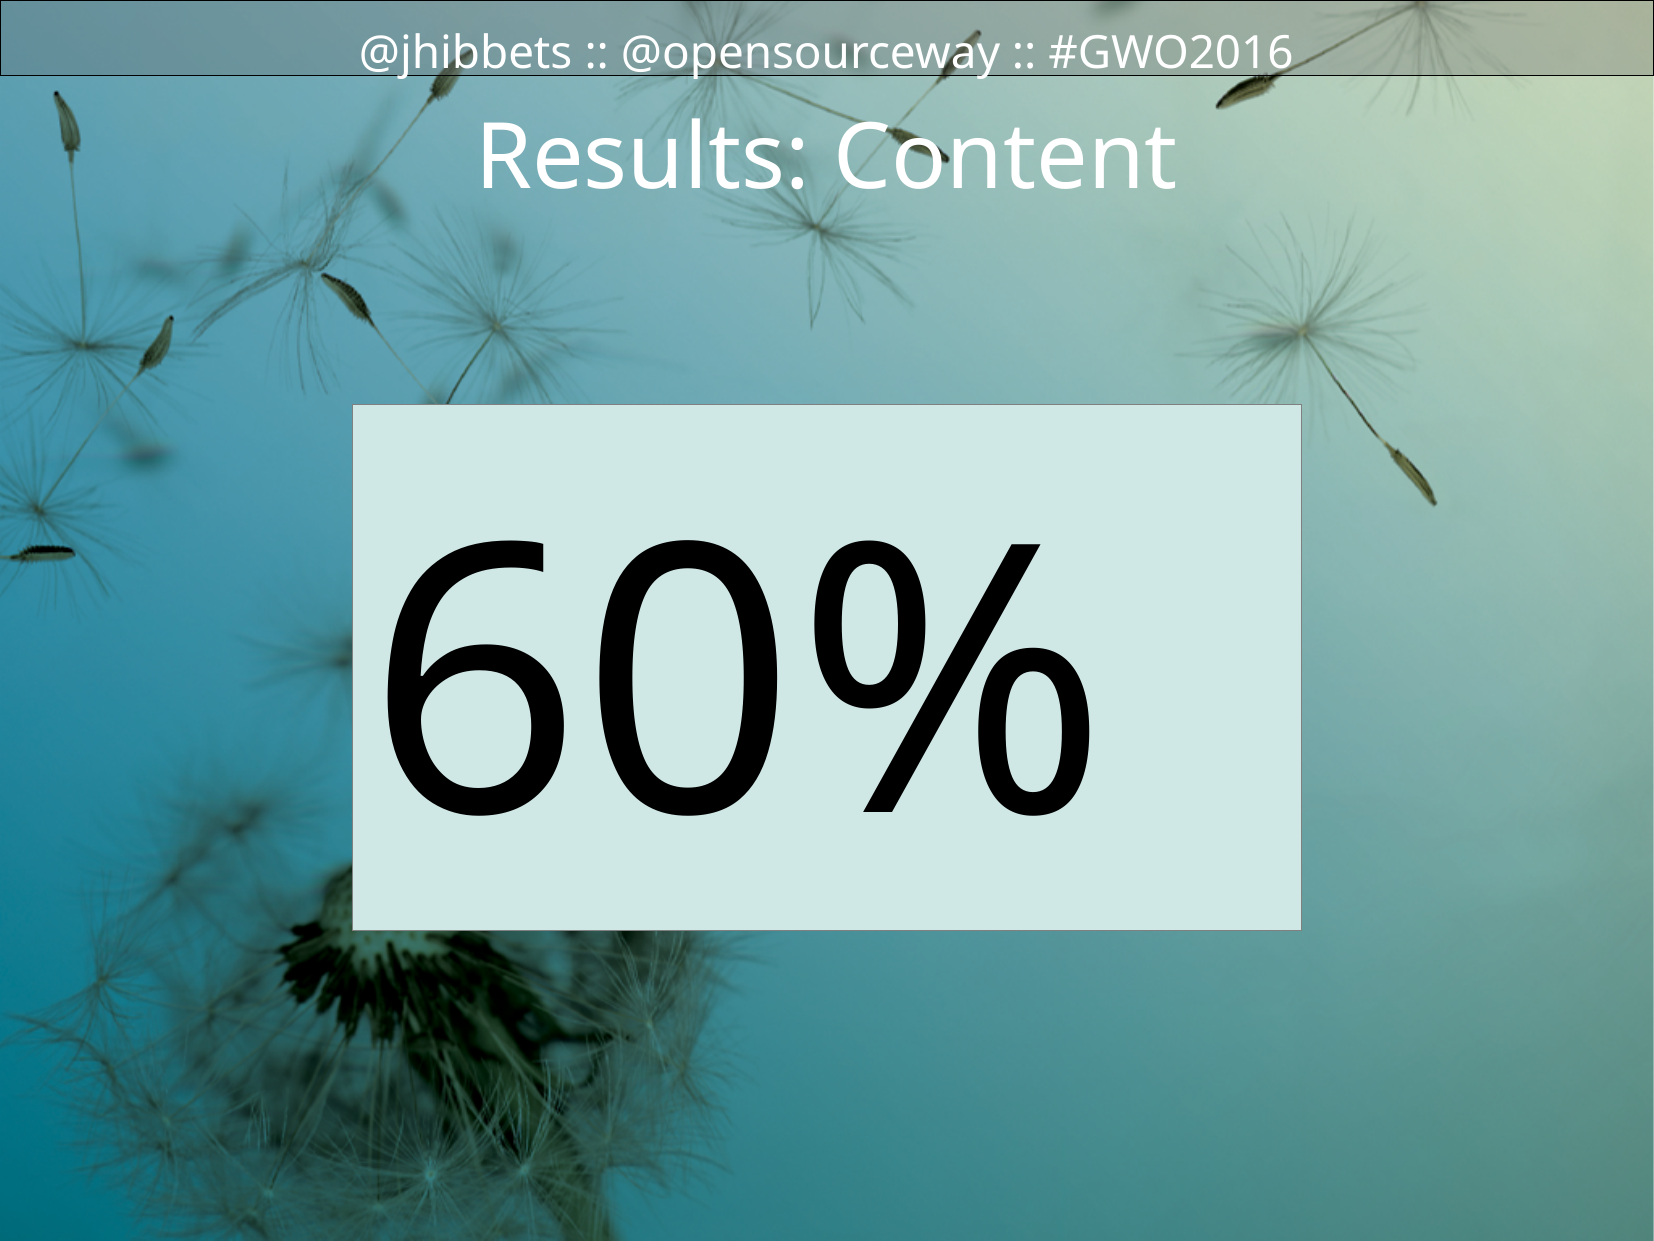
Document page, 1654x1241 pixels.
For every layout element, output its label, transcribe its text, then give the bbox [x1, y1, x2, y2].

title Results: Content [82, 49, 1571, 257]
picture [0, 76, 1654, 1241]
text_box 60% [352, 404, 1302, 795]
